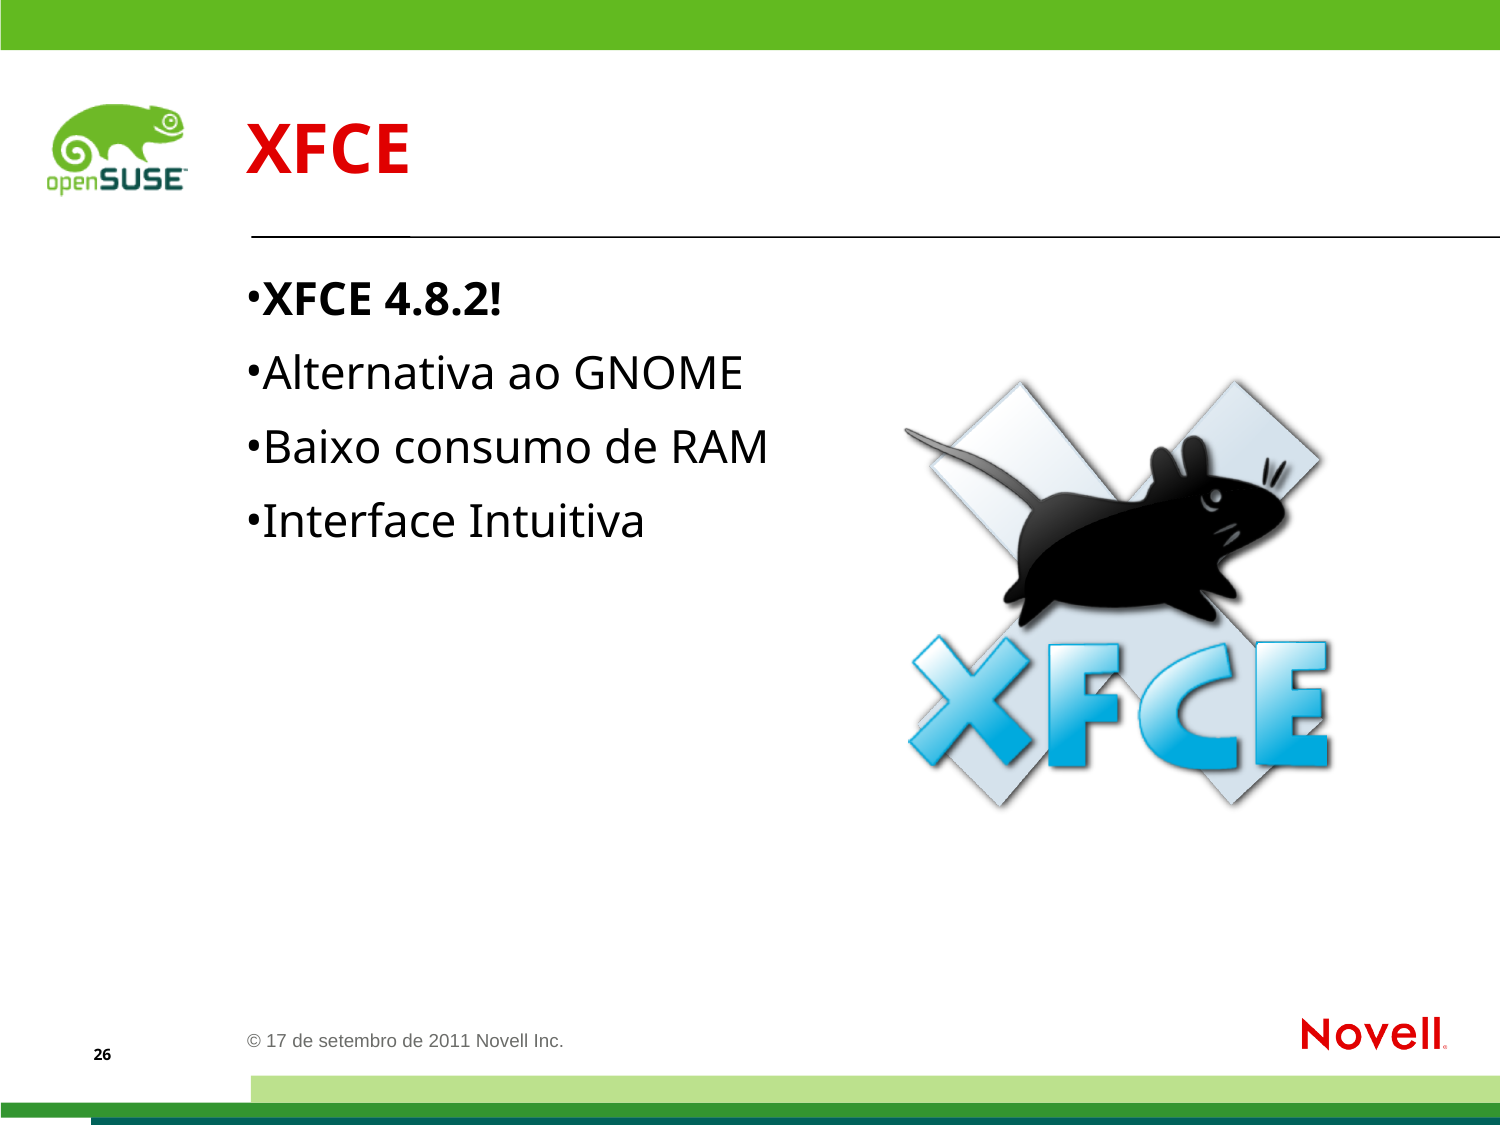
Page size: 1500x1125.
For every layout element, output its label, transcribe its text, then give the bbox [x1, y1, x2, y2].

list XFCE 4.8.2! Alternativa ao GNOME Baixo consumo de RAM Interface Intuitiva [245, 267, 1458, 1010]
picture [885, 360, 1353, 827]
title XFCE [246, 68, 1409, 231]
picture [47, 104, 188, 197]
picture [1295, 1011, 1453, 1056]
